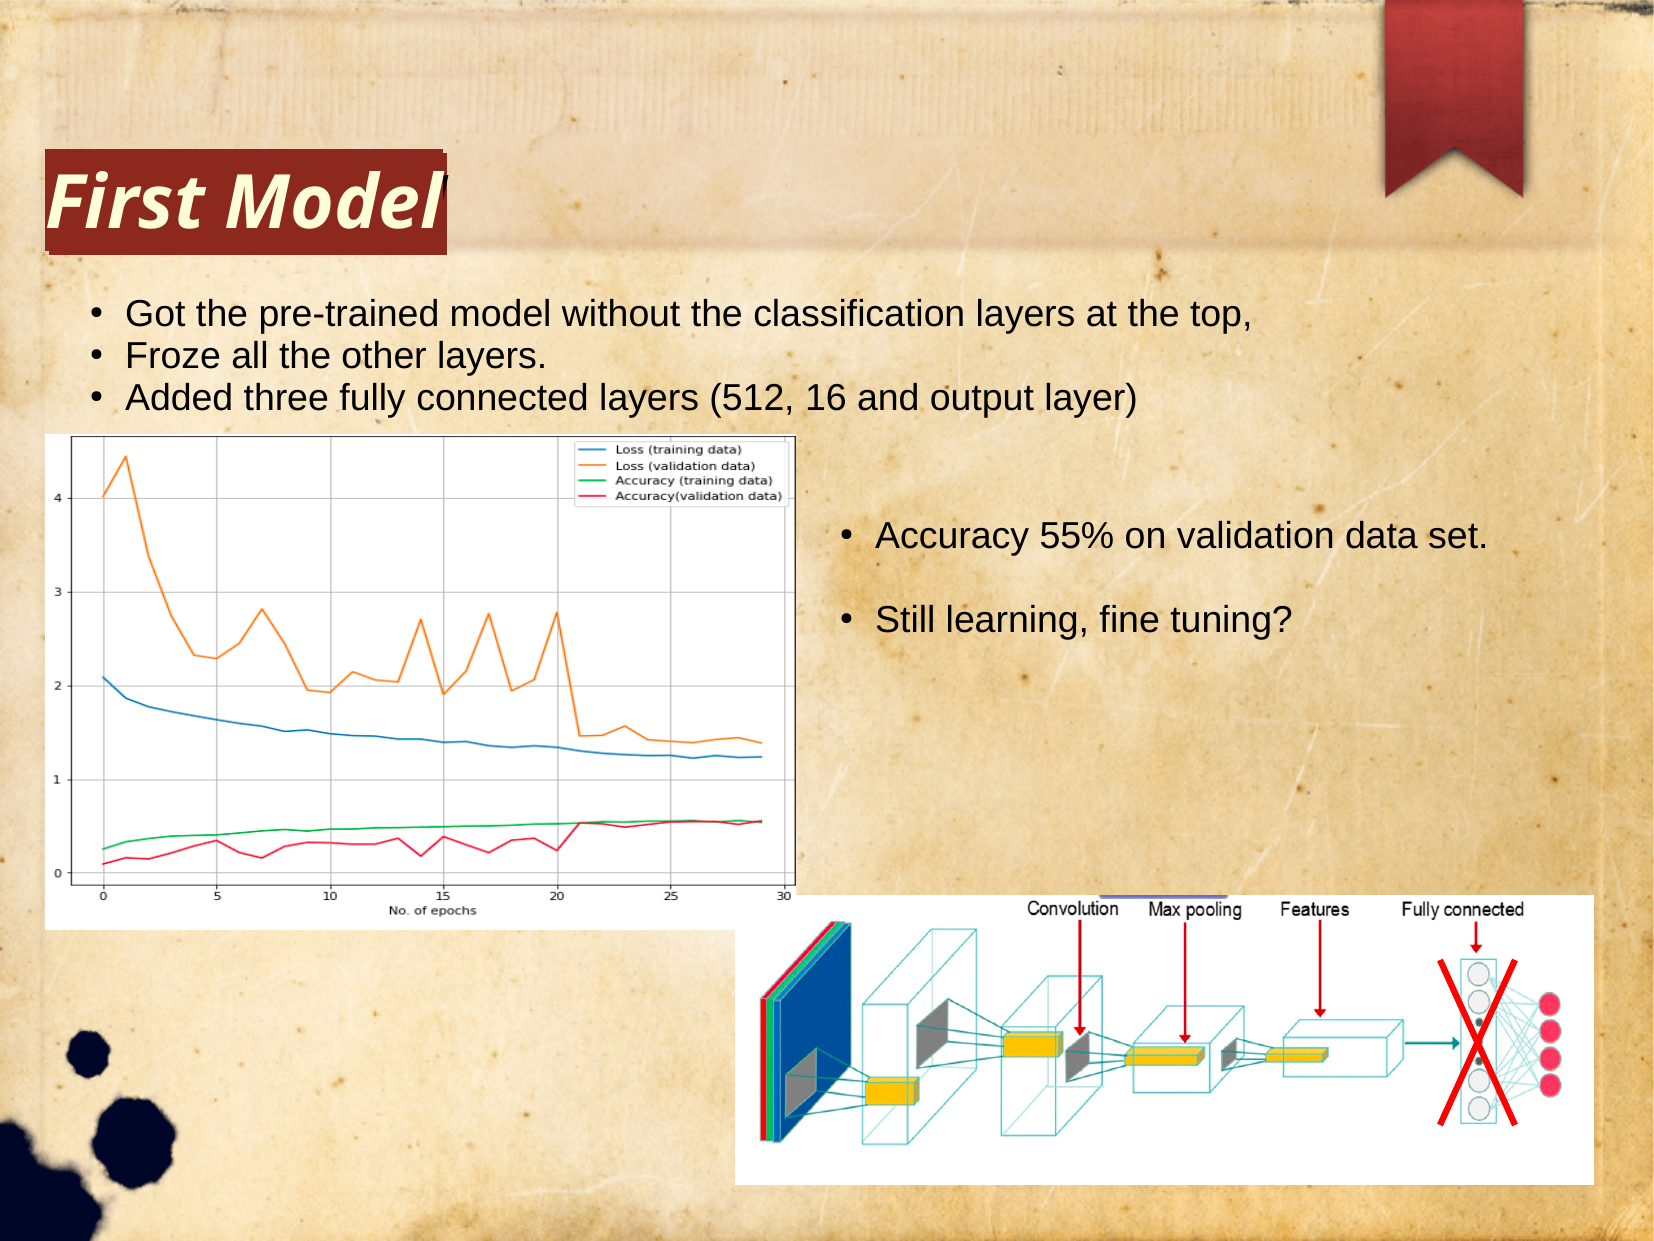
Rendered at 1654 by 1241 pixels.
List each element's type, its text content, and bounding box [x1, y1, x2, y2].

picture [0, 0, 1654, 1241]
text_box Accuracy 55% on validation data set. Still learning, fine tuning? [825, 465, 1576, 774]
text_box Got the pre-trained model without the classification layers at the top, Froze all the other layers. Added three fully connected layers (512, 16 and output layer) [75, 285, 1636, 552]
text_box First Model [30, 141, 706, 239]
